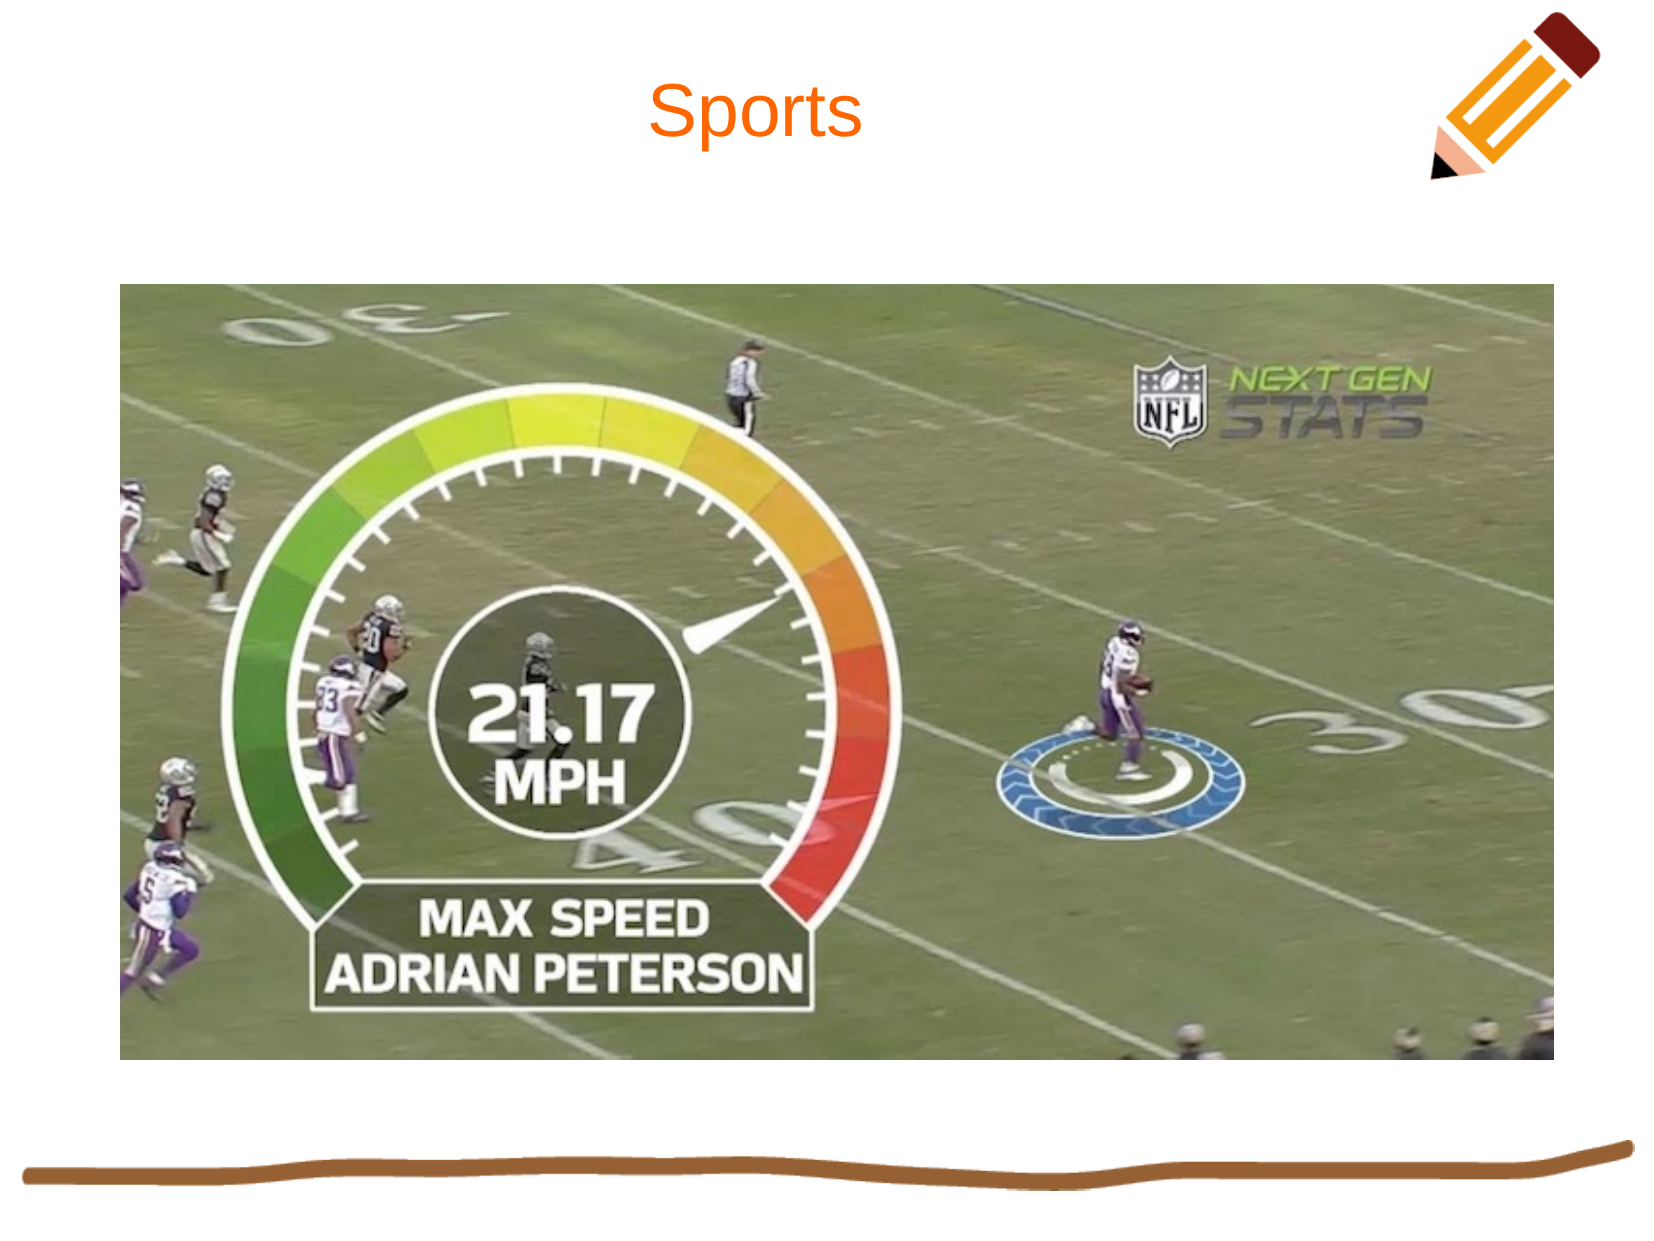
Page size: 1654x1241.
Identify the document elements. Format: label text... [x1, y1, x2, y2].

title Sports [82, 49, 1430, 172]
picture [1430, 12, 1601, 181]
picture [22, 1140, 1635, 1191]
picture [120, 284, 1554, 1060]
